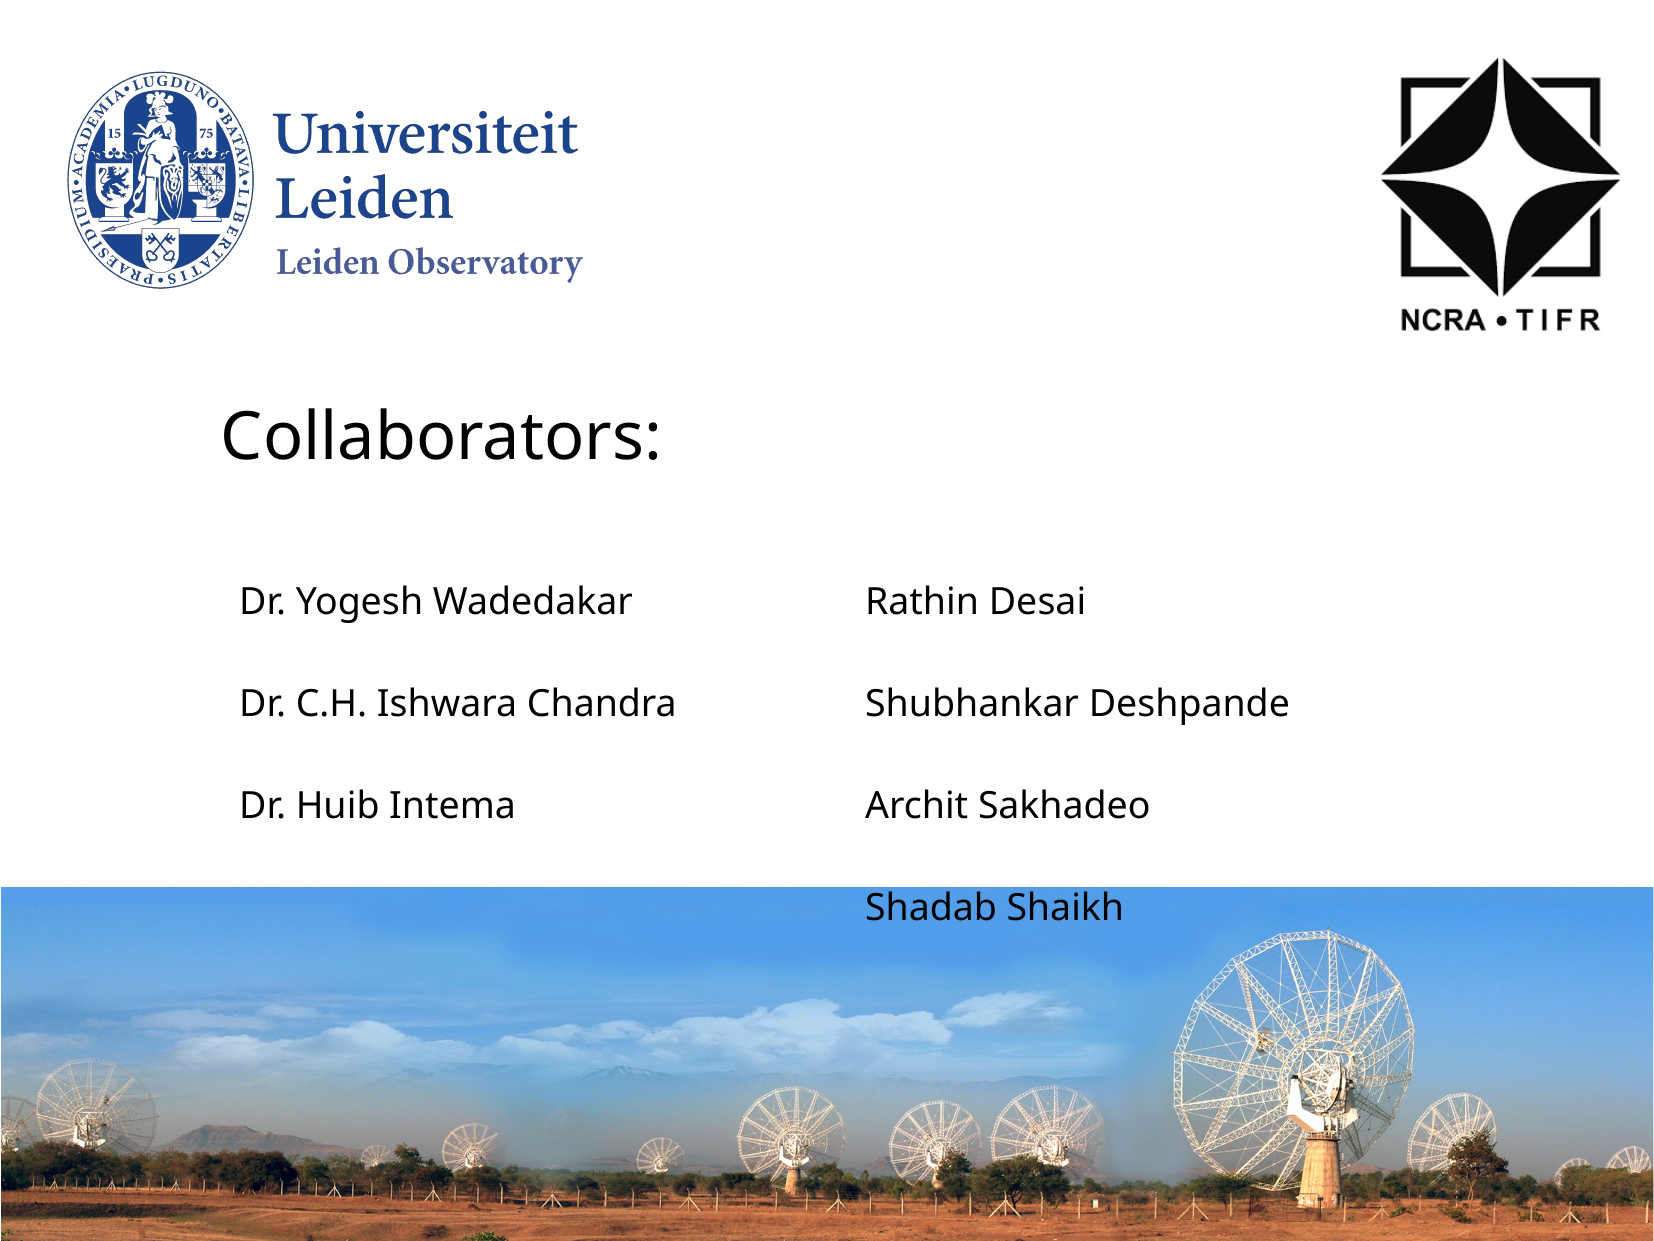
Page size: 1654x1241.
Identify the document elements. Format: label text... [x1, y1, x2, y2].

text_box Collaborators: [206, 381, 668, 473]
text_box Rathin Desai Shubhankar Deshpande Archit Sakhadeo Shadab Shaikh [850, 566, 1335, 883]
text_box Dr. Yogesh Wadedakar Dr. C.H. Ishwara Chandra Dr. Huib Intema [224, 566, 709, 797]
picture [1381, 58, 1620, 331]
picture [0, 887, 1654, 1241]
picture [0, 0, 650, 361]
